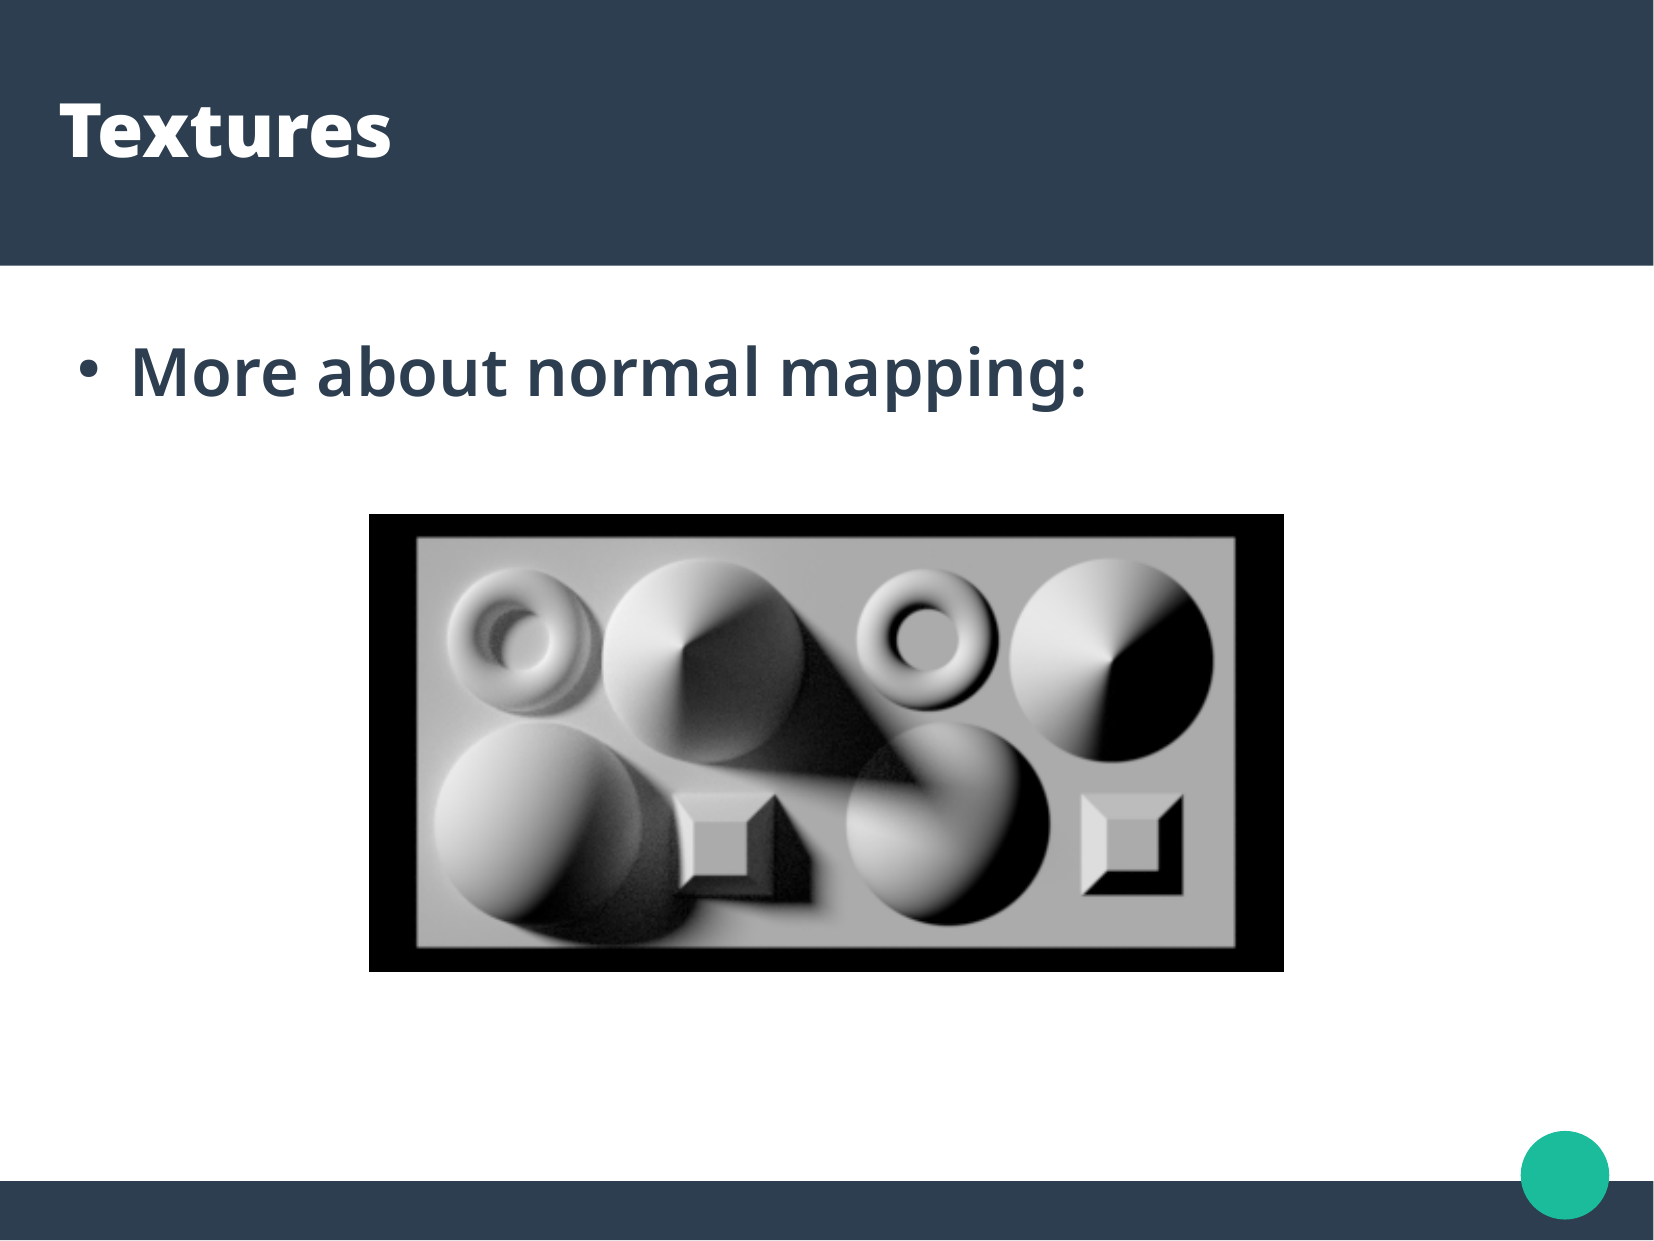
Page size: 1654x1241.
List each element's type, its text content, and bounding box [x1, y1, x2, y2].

list More about normal mapping: [59, 324, 1595, 1152]
picture [369, 514, 1284, 972]
title Textures [59, 49, 1595, 207]
